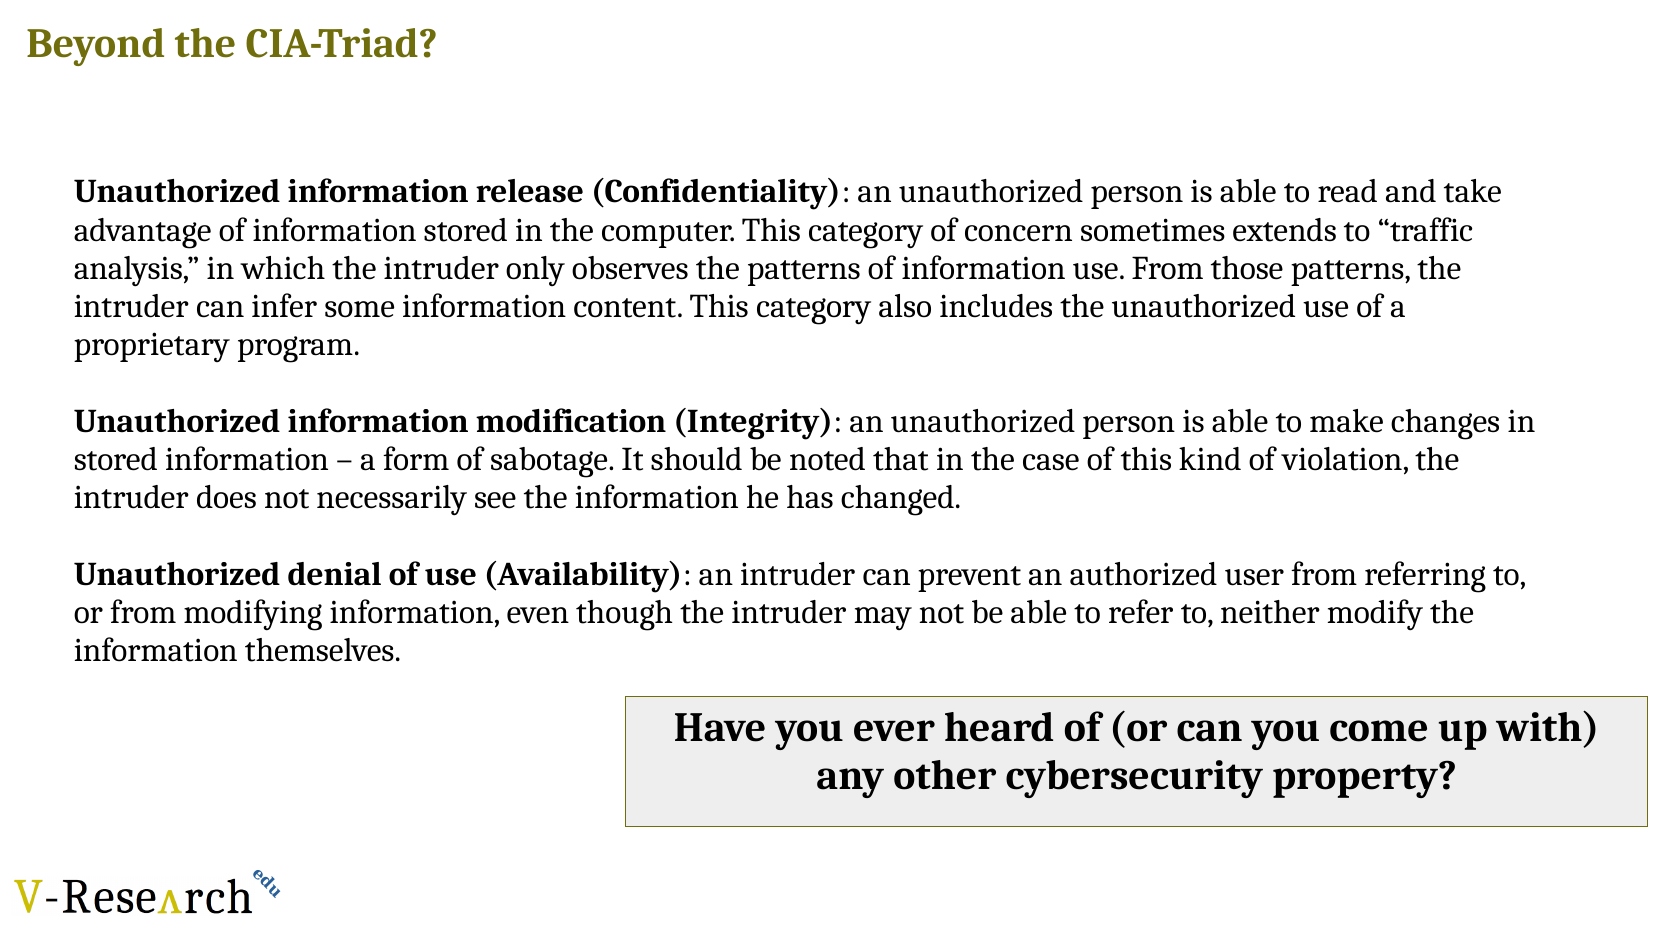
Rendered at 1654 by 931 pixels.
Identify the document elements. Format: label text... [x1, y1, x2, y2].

text_box edu [222, 847, 333, 931]
picture [11, 876, 255, 916]
text_box Have you ever heard of (or can you come up with) any other cybersecurity property? [625, 696, 1648, 827]
text_box Beyond the CIA-Triad? [11, 12, 1193, 77]
text_box Unauthorized information release (Confidentiality): an unauthorized person is able to read and take advantage of information stored in the computer. This category of concern sometimes extends to “traffic analysis,” in which the intruder only observes the patterns of information use. From those patterns, the intruder can infer some information content. This category also includes the unauthorized use of a proprietary program. Unauthorized information modification (Integrity): an unauthorized person is able to make changes in stored information – a form of sabotage. It should be noted that in the case of this kind of violation, the intruder does not necessarily see the information he has changed. Unauthorized denial of use (Availability): an intruder can prevent an authorized user from referring to, or from modifying information, even though the intruder may not be able to refer to, neither modify the information themselves. [58, 165, 1559, 687]
